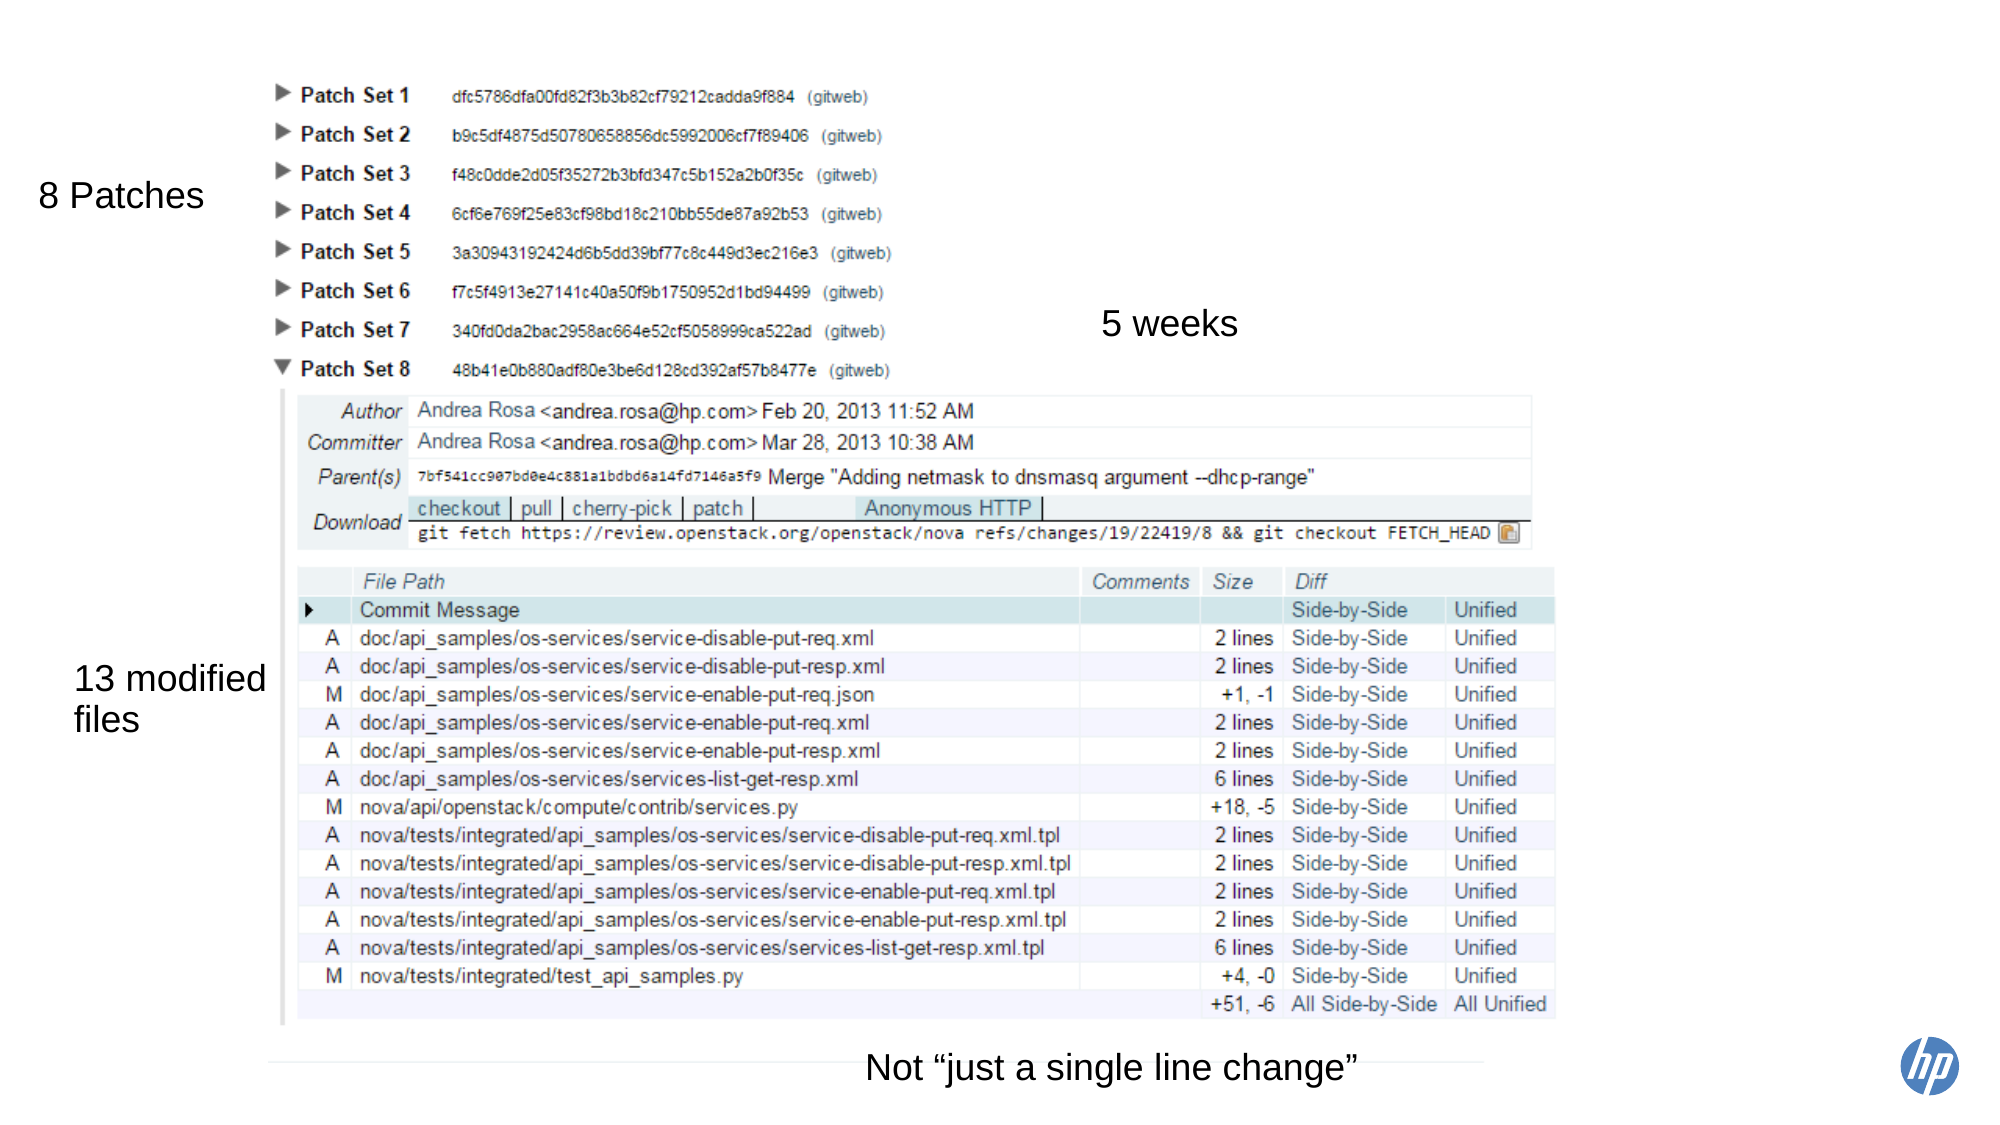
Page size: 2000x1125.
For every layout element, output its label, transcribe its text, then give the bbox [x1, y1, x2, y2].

picture [268, 81, 1725, 1063]
text_box 5 weeks [1086, 295, 1406, 395]
text_box 13 modified files [59, 649, 285, 957]
text_box Not “just a single line change” [850, 1039, 1418, 1118]
text_box 8 Patches [23, 167, 272, 225]
